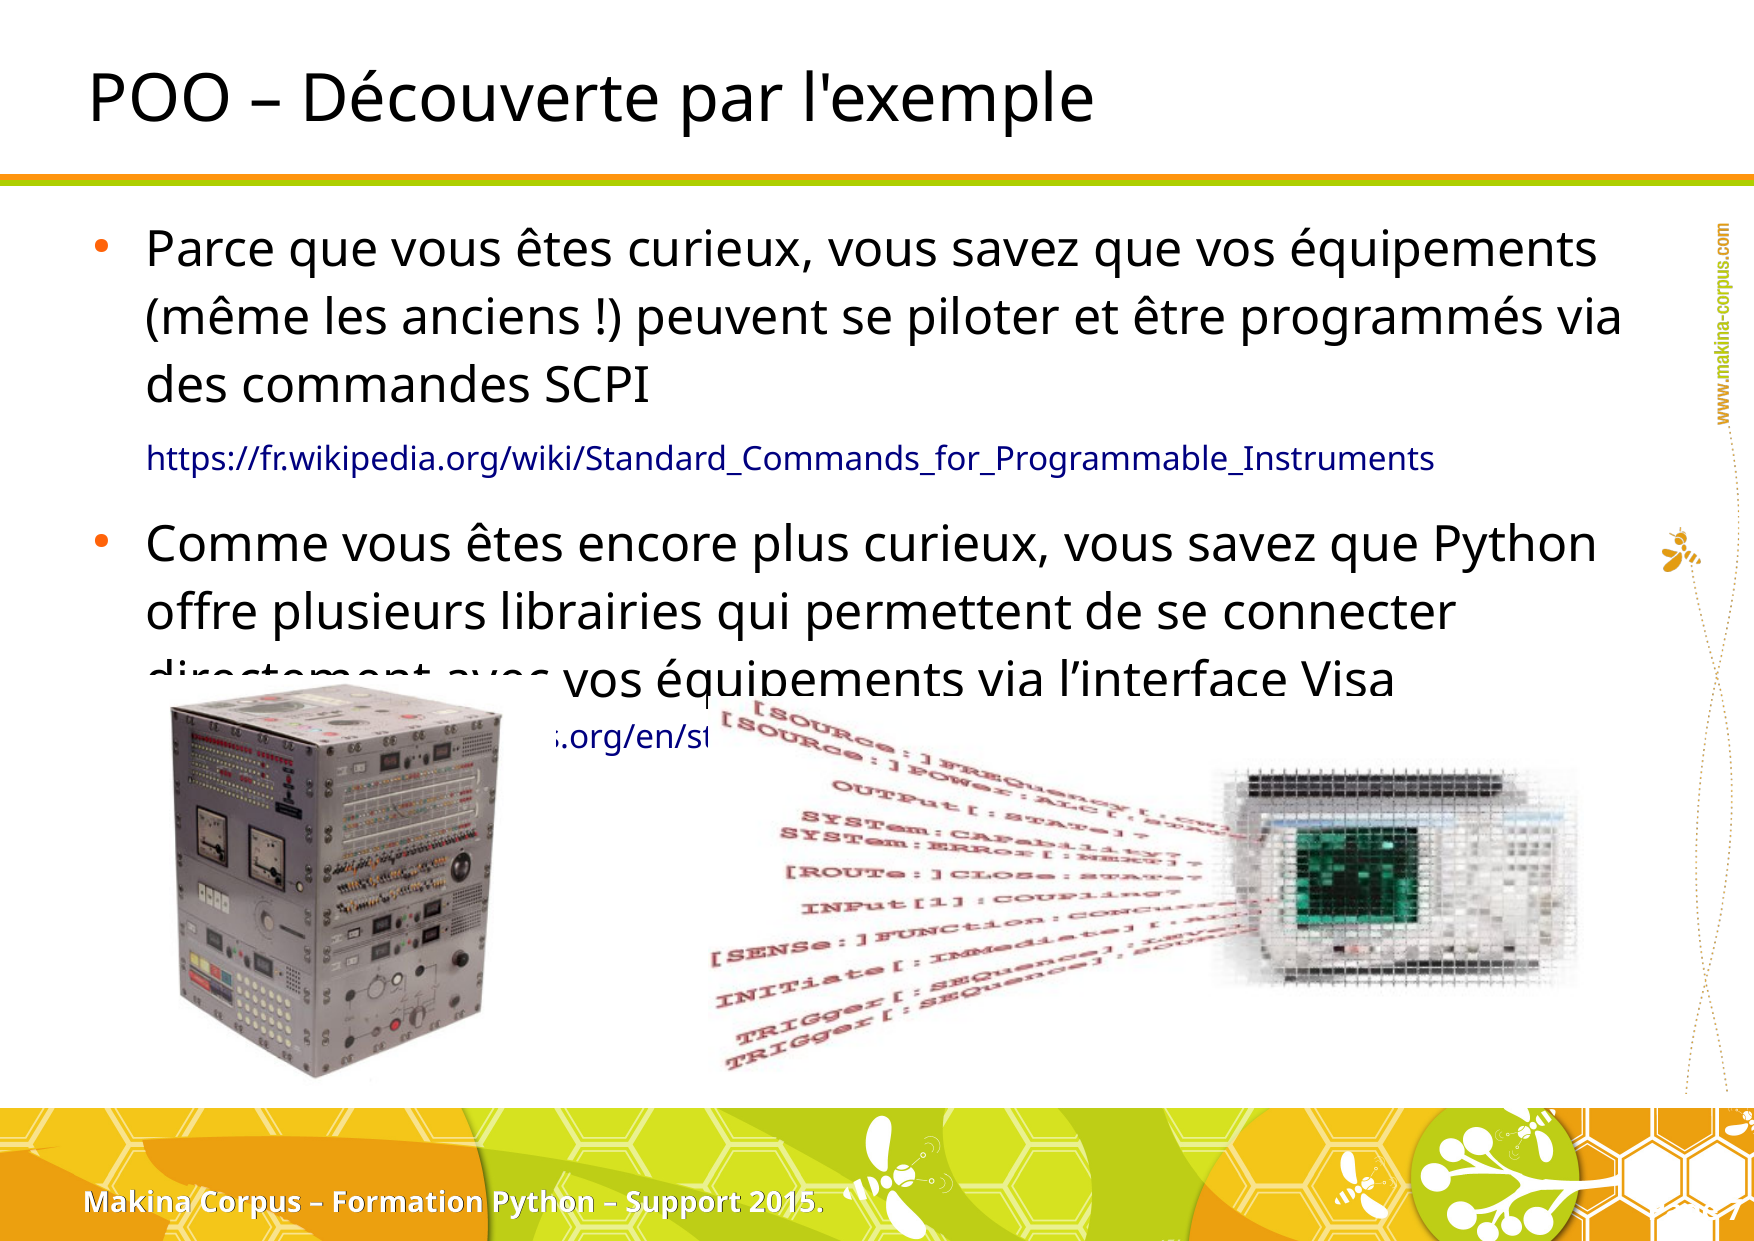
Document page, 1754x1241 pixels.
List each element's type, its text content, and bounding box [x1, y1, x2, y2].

title POO – Découverte par l'exemple [87, 31, 1667, 160]
picture [708, 696, 1584, 1075]
picture [0, 1108, 1754, 1241]
picture [112, 675, 556, 1087]
list Parce que vous êtes curieux, vous savez que vos équipements (même les anciens !) peuvent se piloter et être programmés via des commandes SCPI https://fr.wikipedia.org/wiki/Standard_Commands_for_Programmable_Instruments Comme vous êtes encore plus curieux, vous savez que Python offre plusieurs librairies qui permettent de se connecter directement avec vos équipements via l’interface Visa https://pyvisa.readthedocs.org/en/stable [75, 212, 1654, 697]
picture [1639, 203, 1754, 1093]
